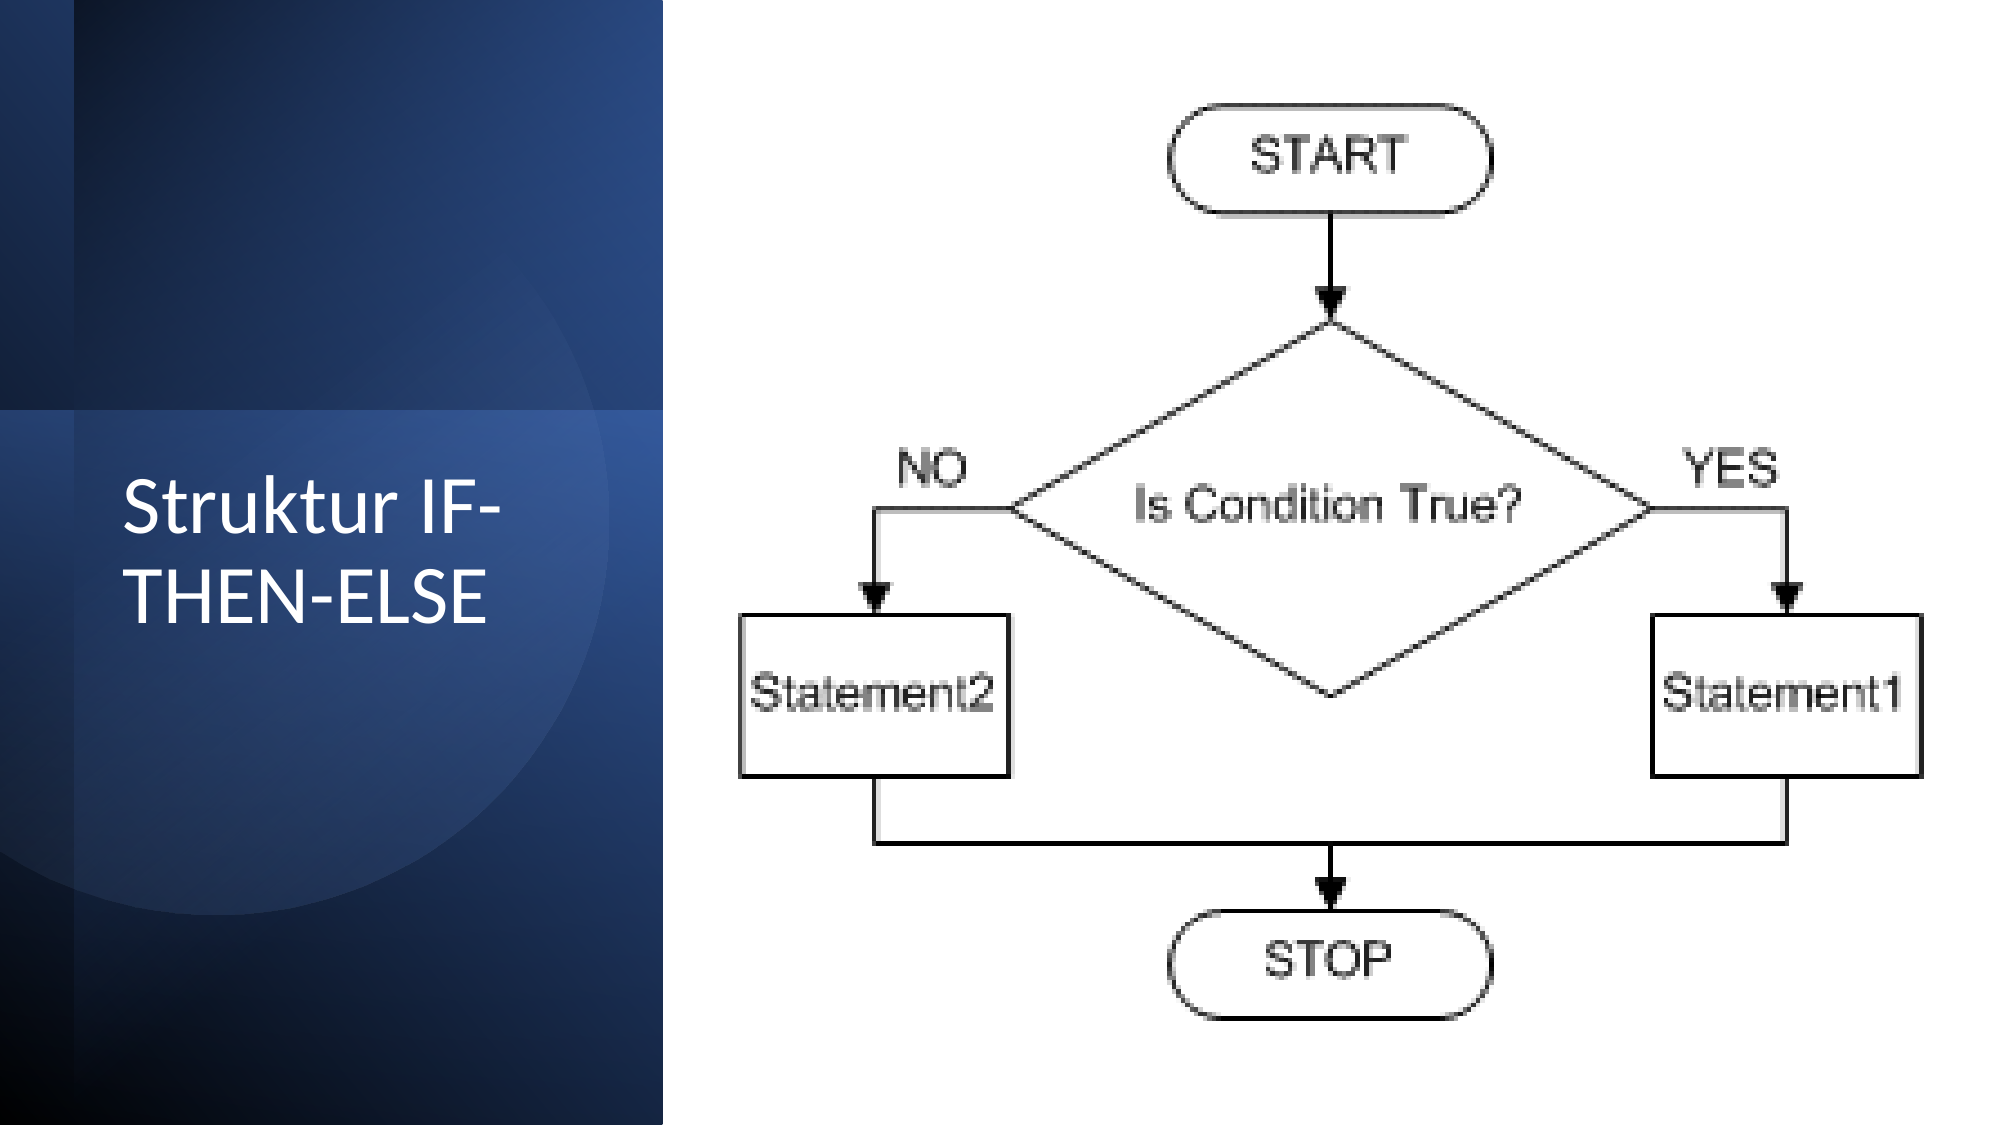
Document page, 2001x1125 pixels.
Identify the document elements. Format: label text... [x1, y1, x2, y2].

text_box Struktur IF-THEN-ELSE [108, 453, 581, 958]
picture [738, 103, 1924, 1021]
text_box [0, 0, 2000, 1125]
